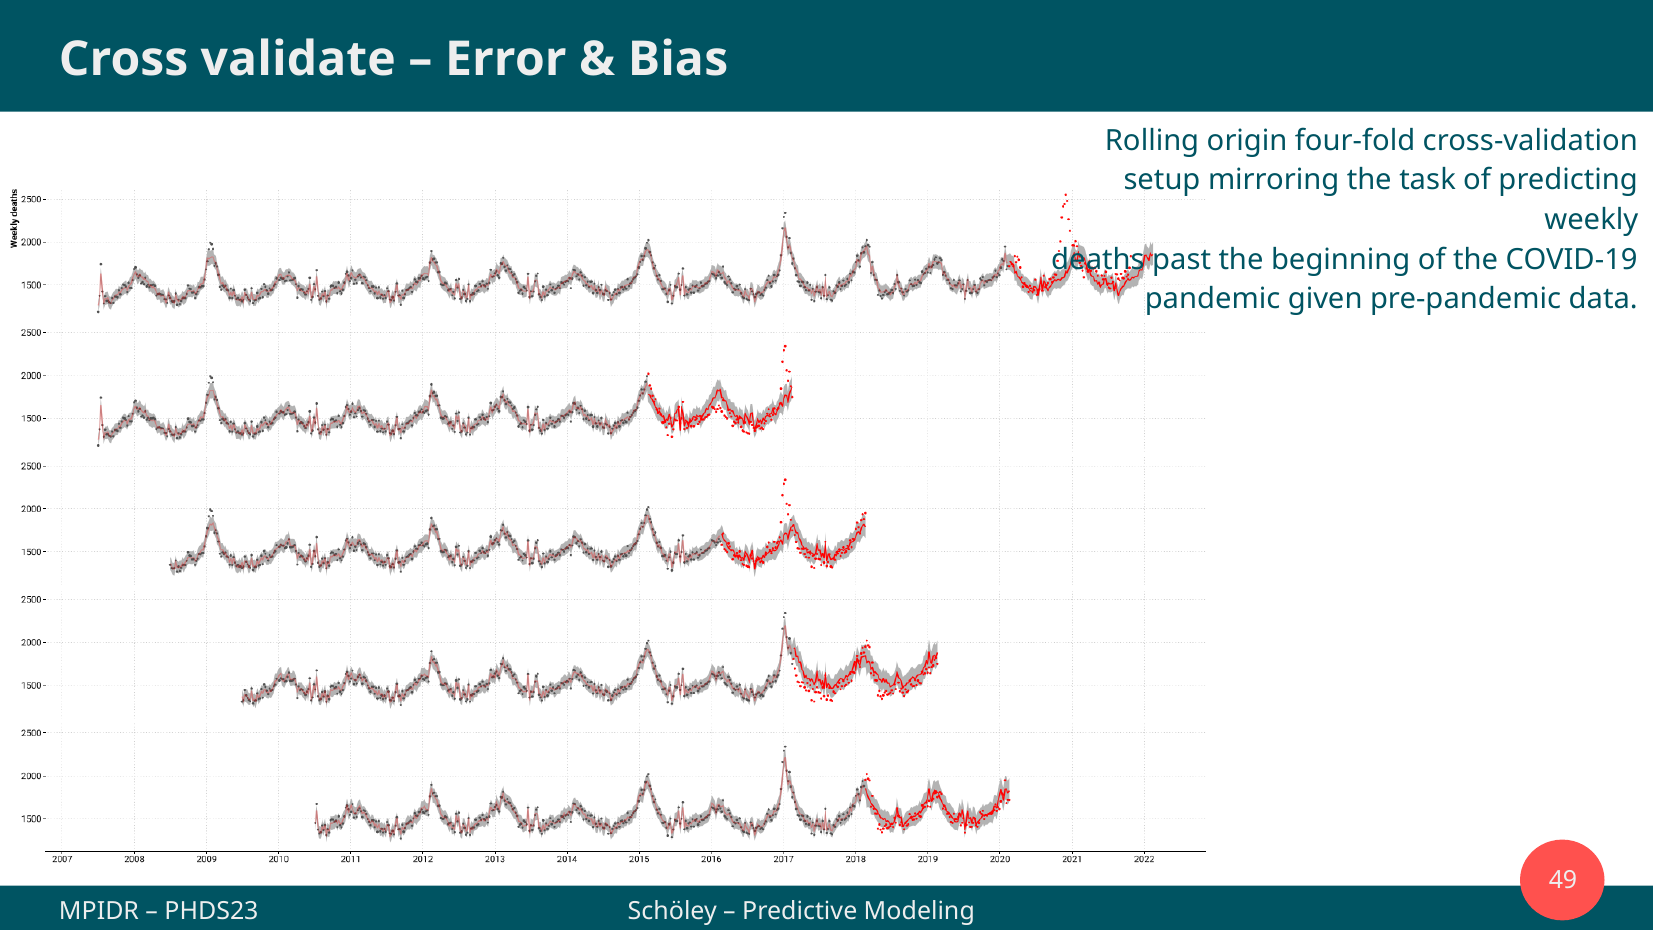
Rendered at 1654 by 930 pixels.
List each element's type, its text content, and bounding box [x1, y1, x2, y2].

title Cross validate – Error & Bias [58, 0, 1594, 117]
text_box Rolling origin four-fold cross-validation setup mirroring the task of predicting weekly deaths past the beginning of the COVID-19 pandemic given pre-pandemic data. [1023, 111, 1653, 403]
picture [9, 180, 1207, 864]
